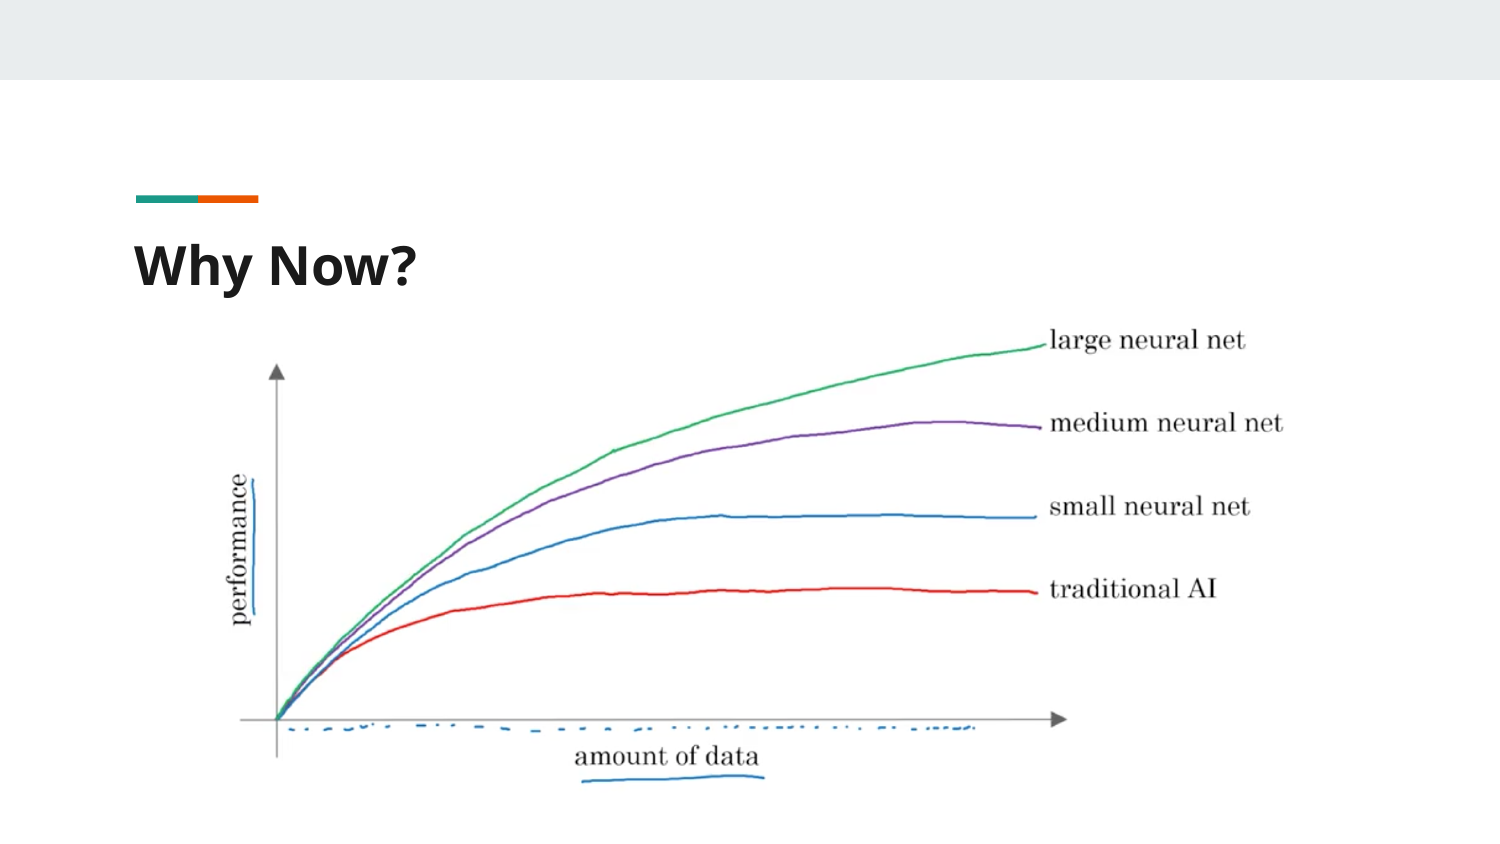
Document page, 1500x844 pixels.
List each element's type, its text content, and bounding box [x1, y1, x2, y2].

title Why Now? [119, 216, 1381, 305]
picture [188, 304, 1312, 794]
